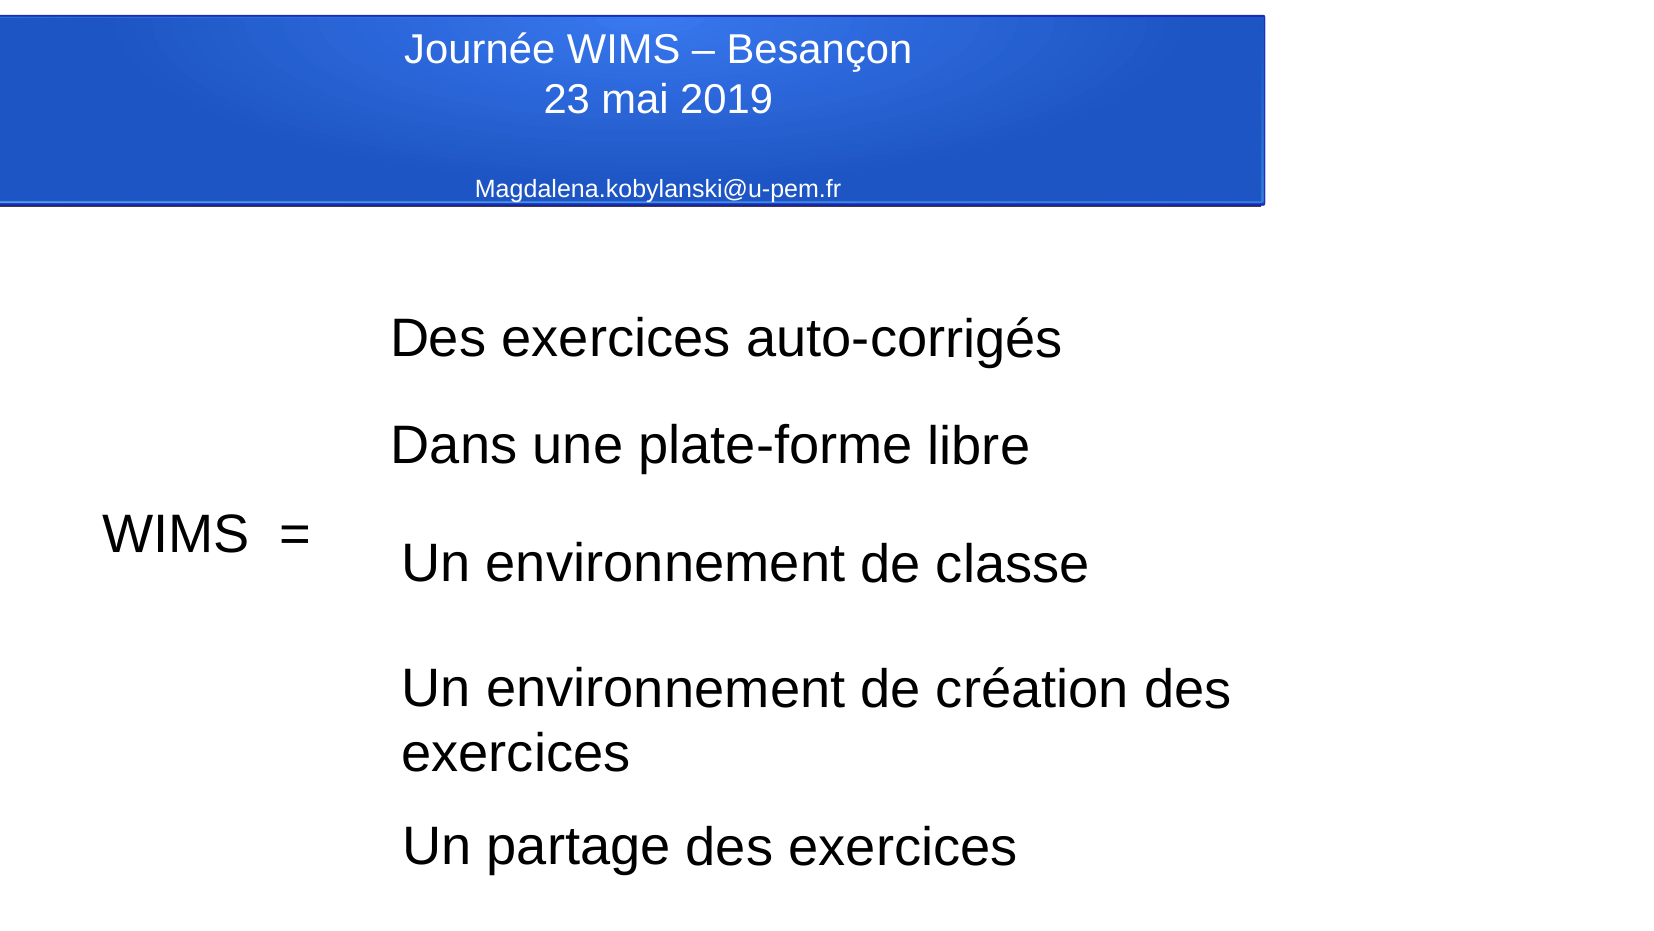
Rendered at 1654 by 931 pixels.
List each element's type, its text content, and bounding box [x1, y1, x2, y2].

text_box Un environnement de classe [401, 507, 1358, 615]
text_box Des exercices auto-corrigés [389, 258, 1370, 414]
text_box Un partage des exercices [402, 791, 1359, 898]
picture [0, 13, 1269, 211]
text_box WIMS = [35, 425, 378, 637]
text_box Dans une plate-forme libre [390, 389, 1347, 496]
text_box Un environnement de création des exercices [401, 655, 1335, 783]
text_box Journée WIMS – Besançon 23 mai 2019 Magdalena.kobylanski@u-pem.fr [82, 28, 1235, 196]
